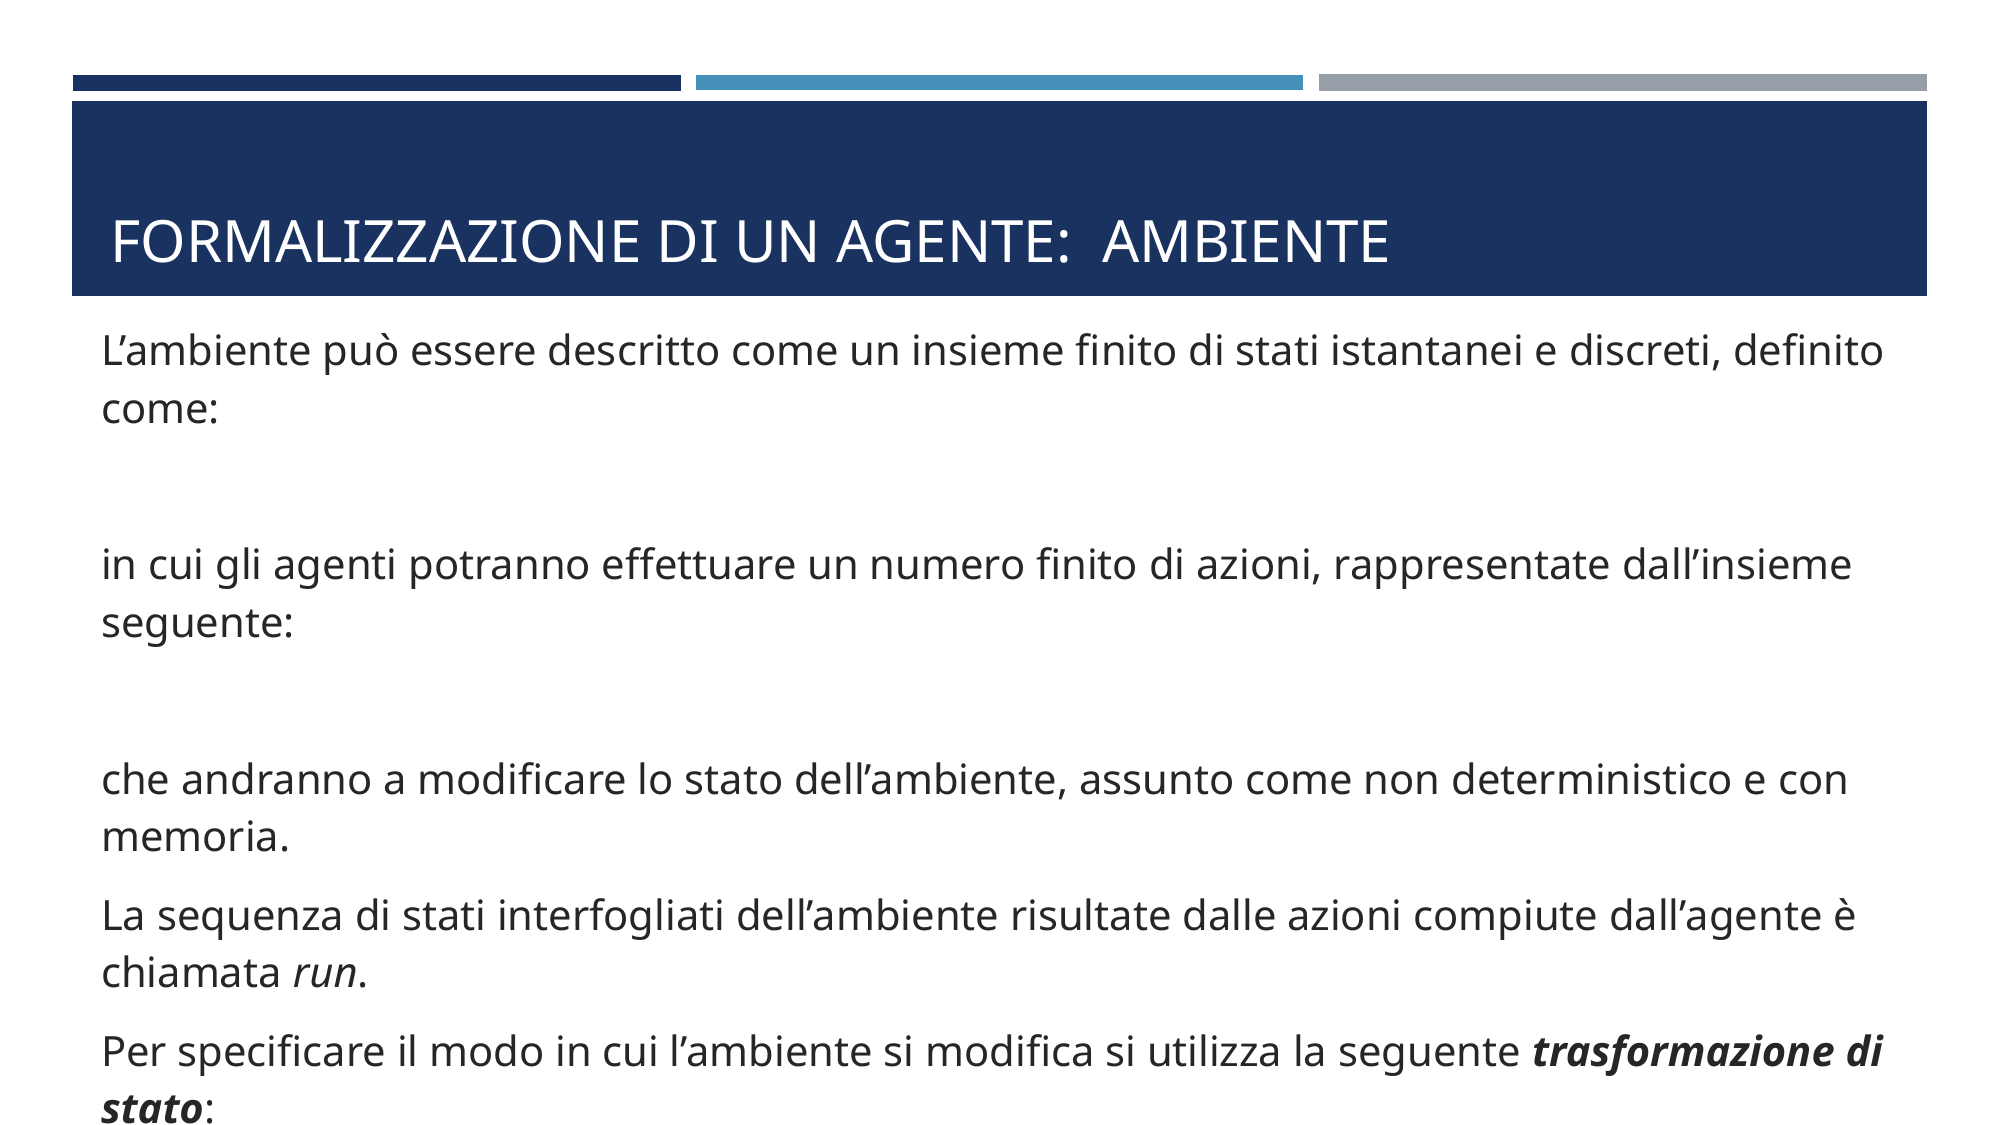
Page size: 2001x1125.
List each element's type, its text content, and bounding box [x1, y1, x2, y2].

title Formalizzazione di un agente: Ambiente [95, 115, 1905, 282]
text_box L’ambiente può essere descritto come un insieme finito di stati istantanei e discreti, definito come: in cui gli agenti potranno effettuare un numero finito di azioni, rappresentate dall’insieme seguente: che andranno a modificare lo stato dell’ambiente, assunto come non deterministico e con memoria. La sequenza di stati interfogliati dell’ambiente risultate dalle azioni compiute dall’agente è chiamata run. Per specificare il modo in cui l’ambiente si modifica si utilizza la seguente trasformazione di stato: dove è l’insieme di tutte le possibili sequenze finite di e , mentre è il sottoinsieme delle sequenze che si sono concluse a seguito del compimento di un’azione. [86, 308, 1914, 1125]
